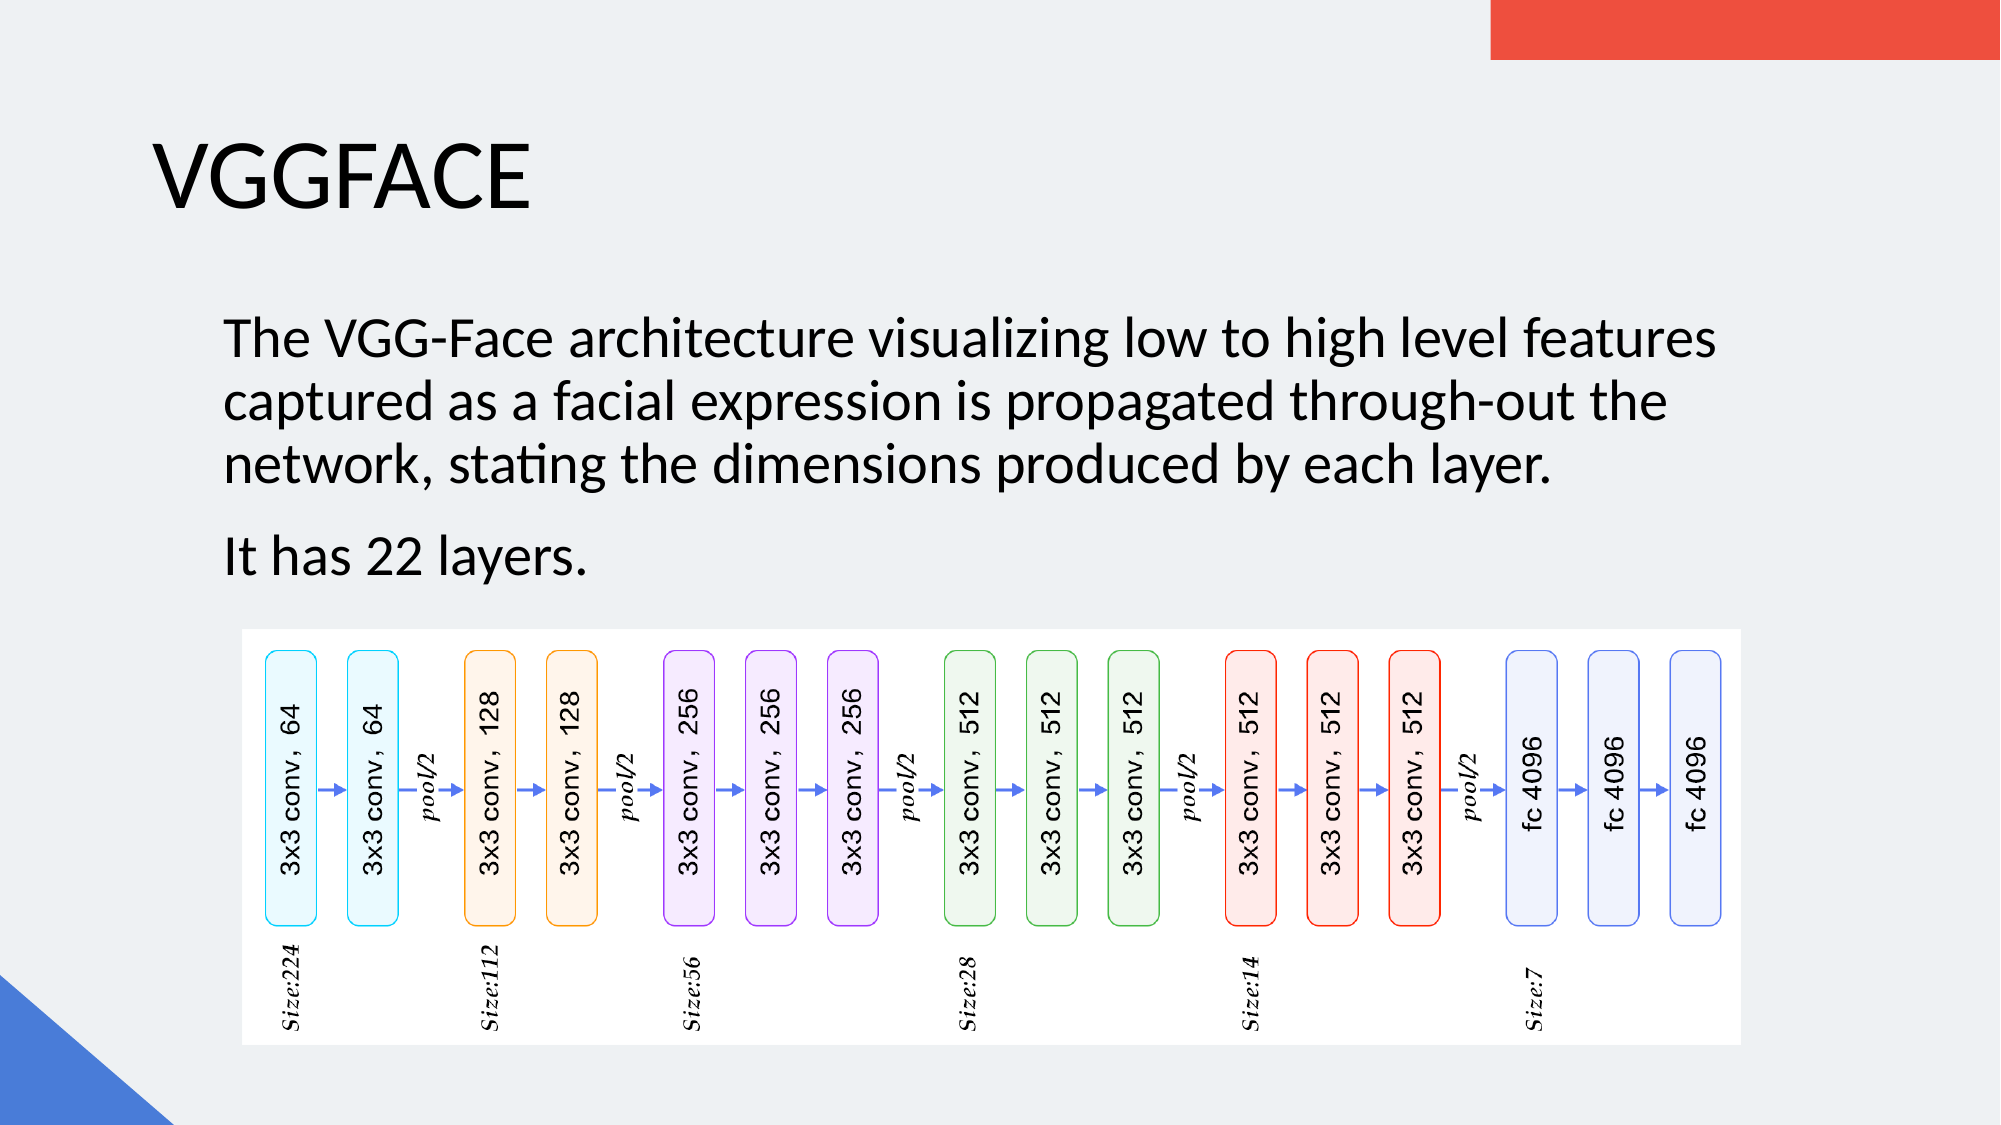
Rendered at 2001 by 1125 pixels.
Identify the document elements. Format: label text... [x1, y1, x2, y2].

list The VGG-Face architecture visualizing low to high level features captured as a facial expression is propagated through-out the network, stating the dimensions produced by each layer. It has 22 layers. [137, 299, 1863, 1014]
title VGGFACE [137, 59, 1863, 278]
picture [242, 629, 1741, 1045]
text_box [0, 974, 174, 1125]
text_box [1490, 0, 2000, 60]
